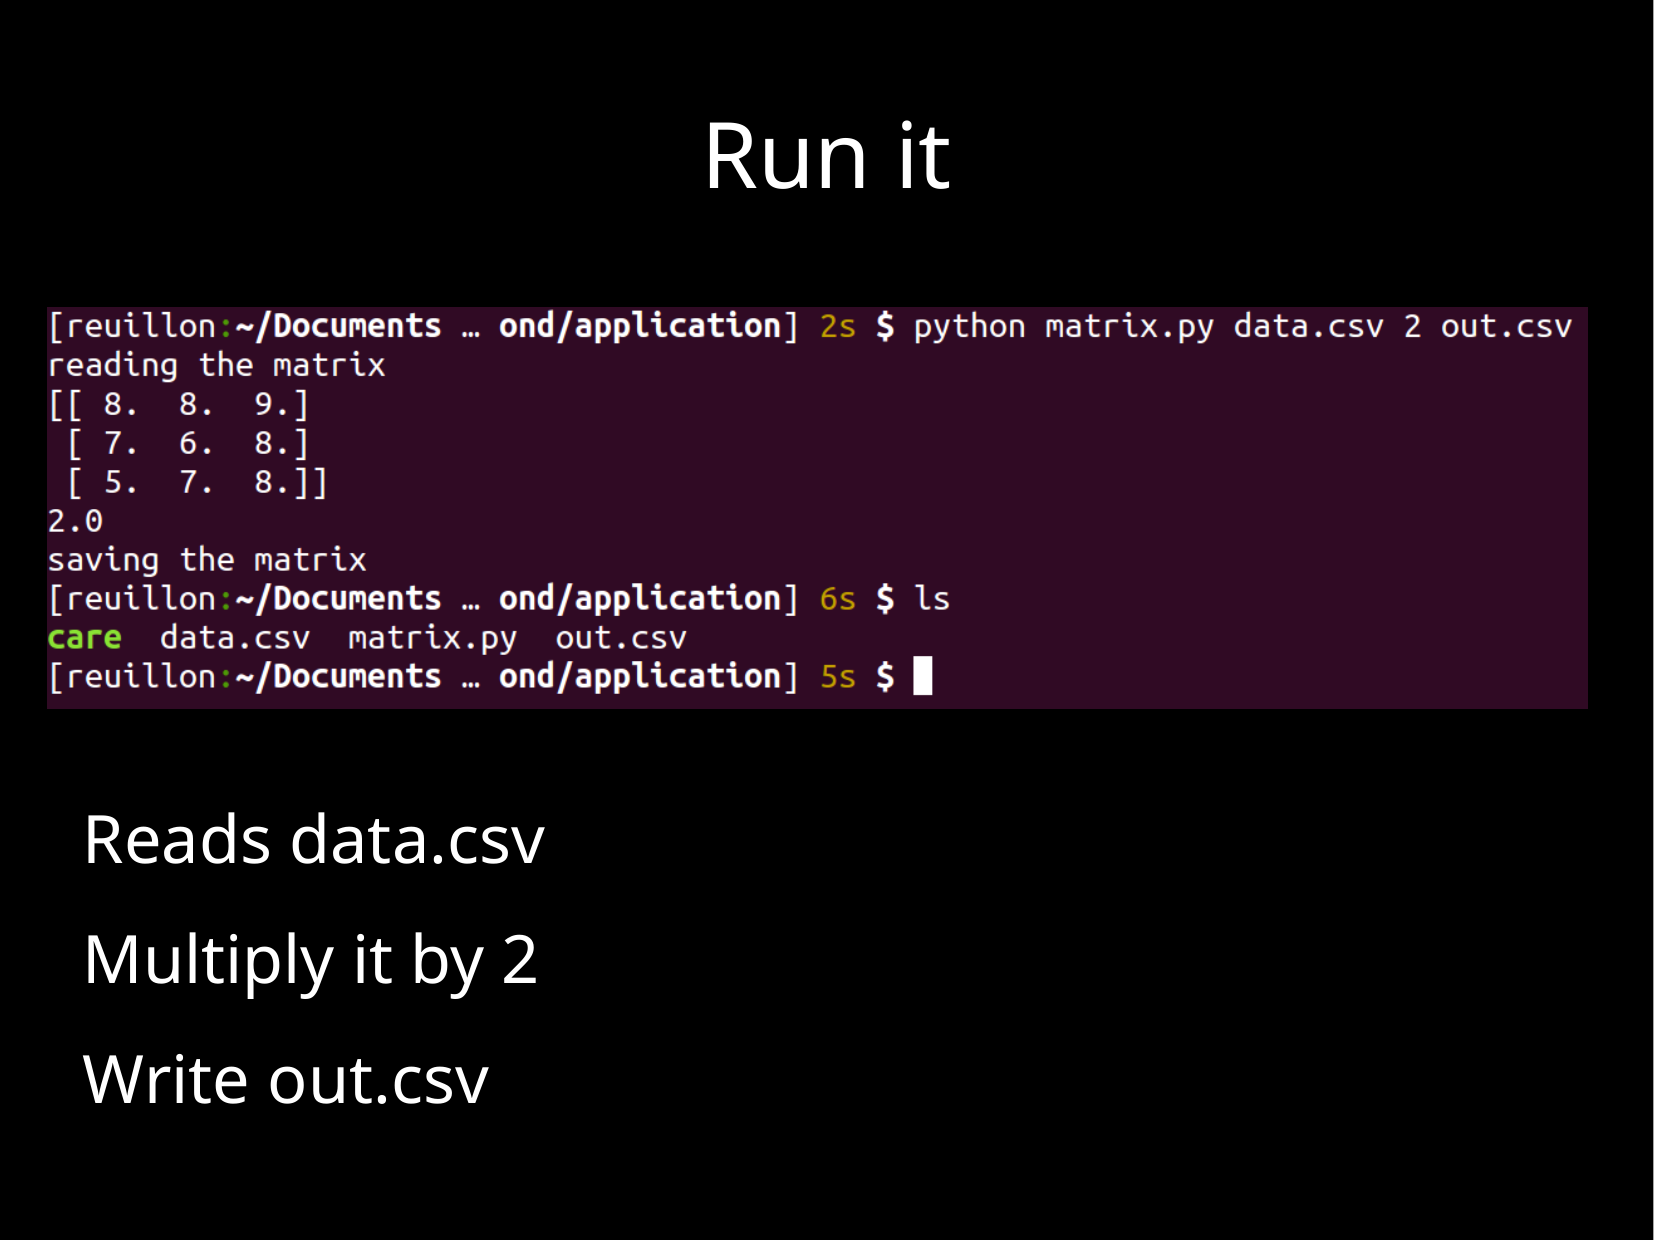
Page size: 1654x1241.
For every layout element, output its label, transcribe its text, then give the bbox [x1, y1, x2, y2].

list Reads data.csv Multiply it by 2 Write out.csv [82, 792, 1571, 1235]
picture [47, 307, 1588, 709]
title Run it [82, 49, 1571, 257]
